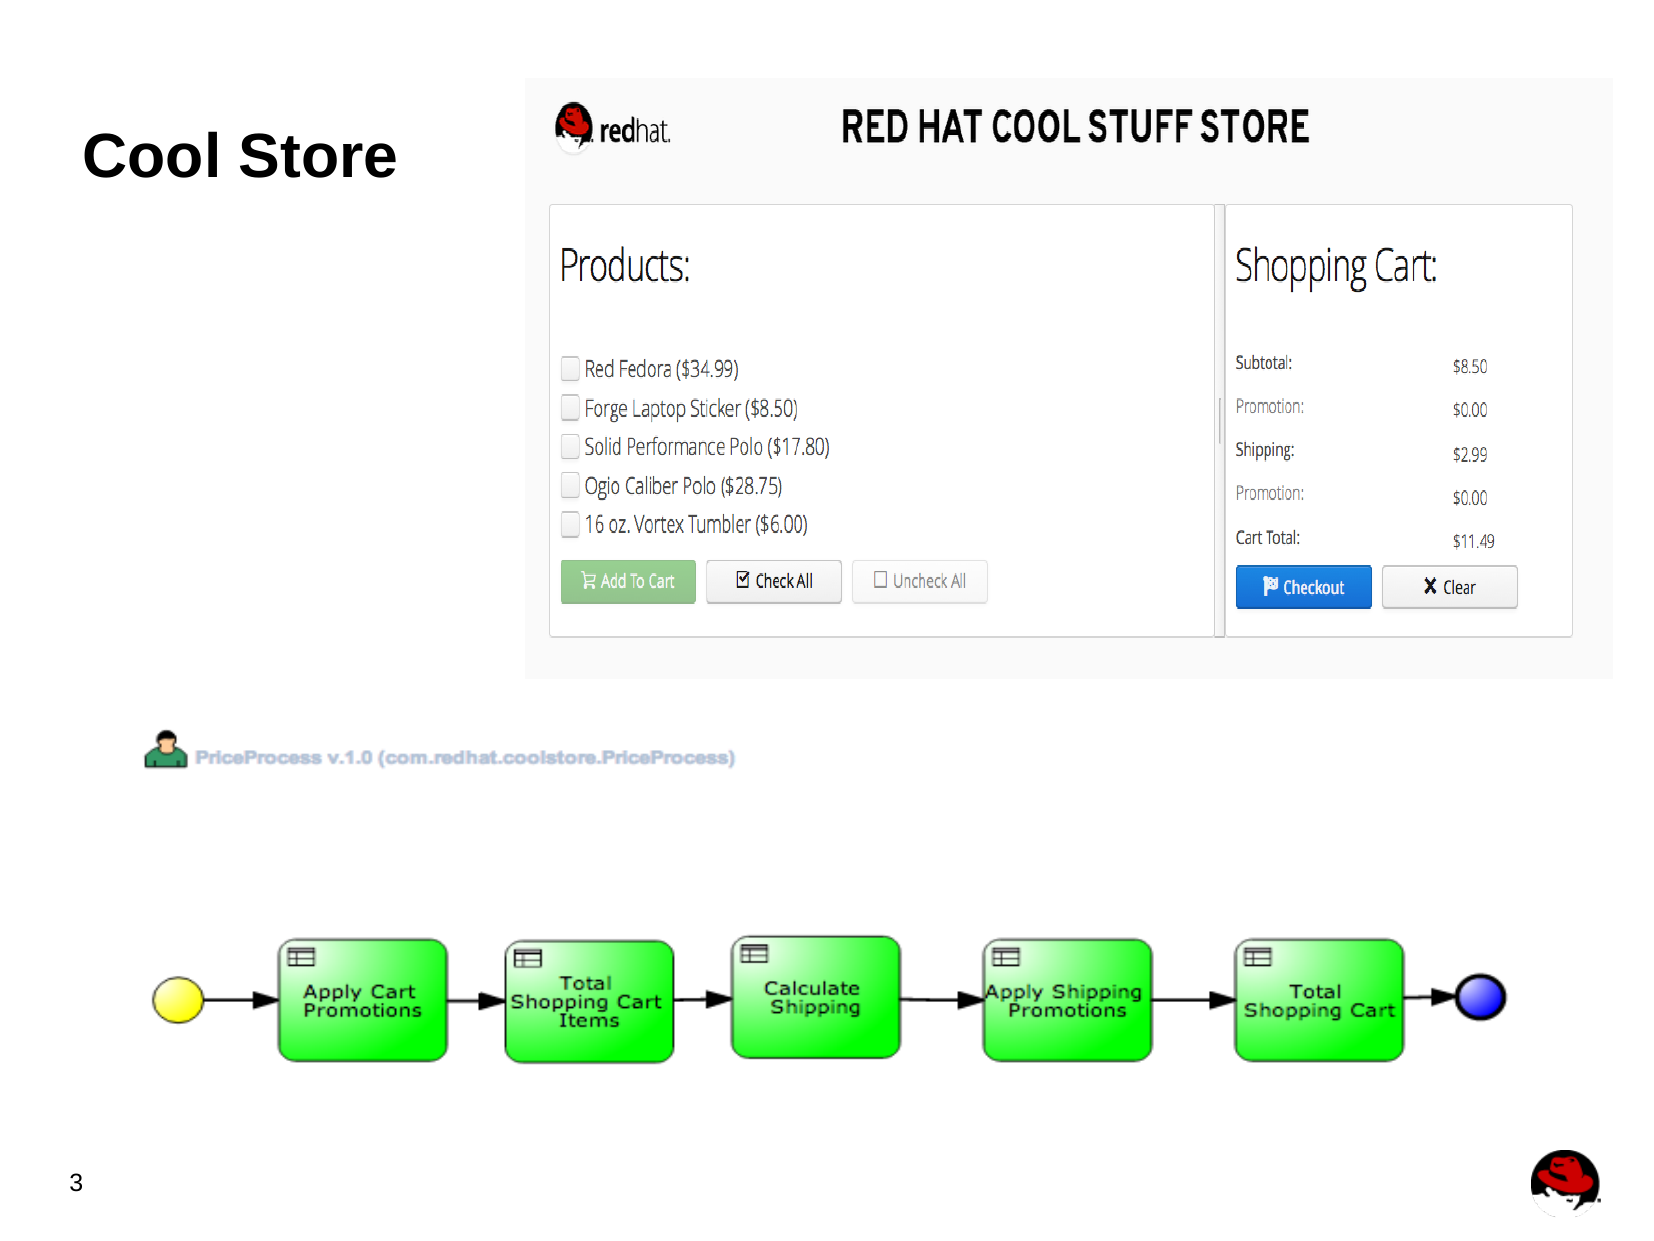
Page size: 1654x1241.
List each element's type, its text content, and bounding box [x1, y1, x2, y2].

picture [134, 712, 1538, 1126]
picture [1531, 1150, 1601, 1218]
title Cool Store [82, 73, 1571, 239]
picture [525, 78, 1613, 679]
